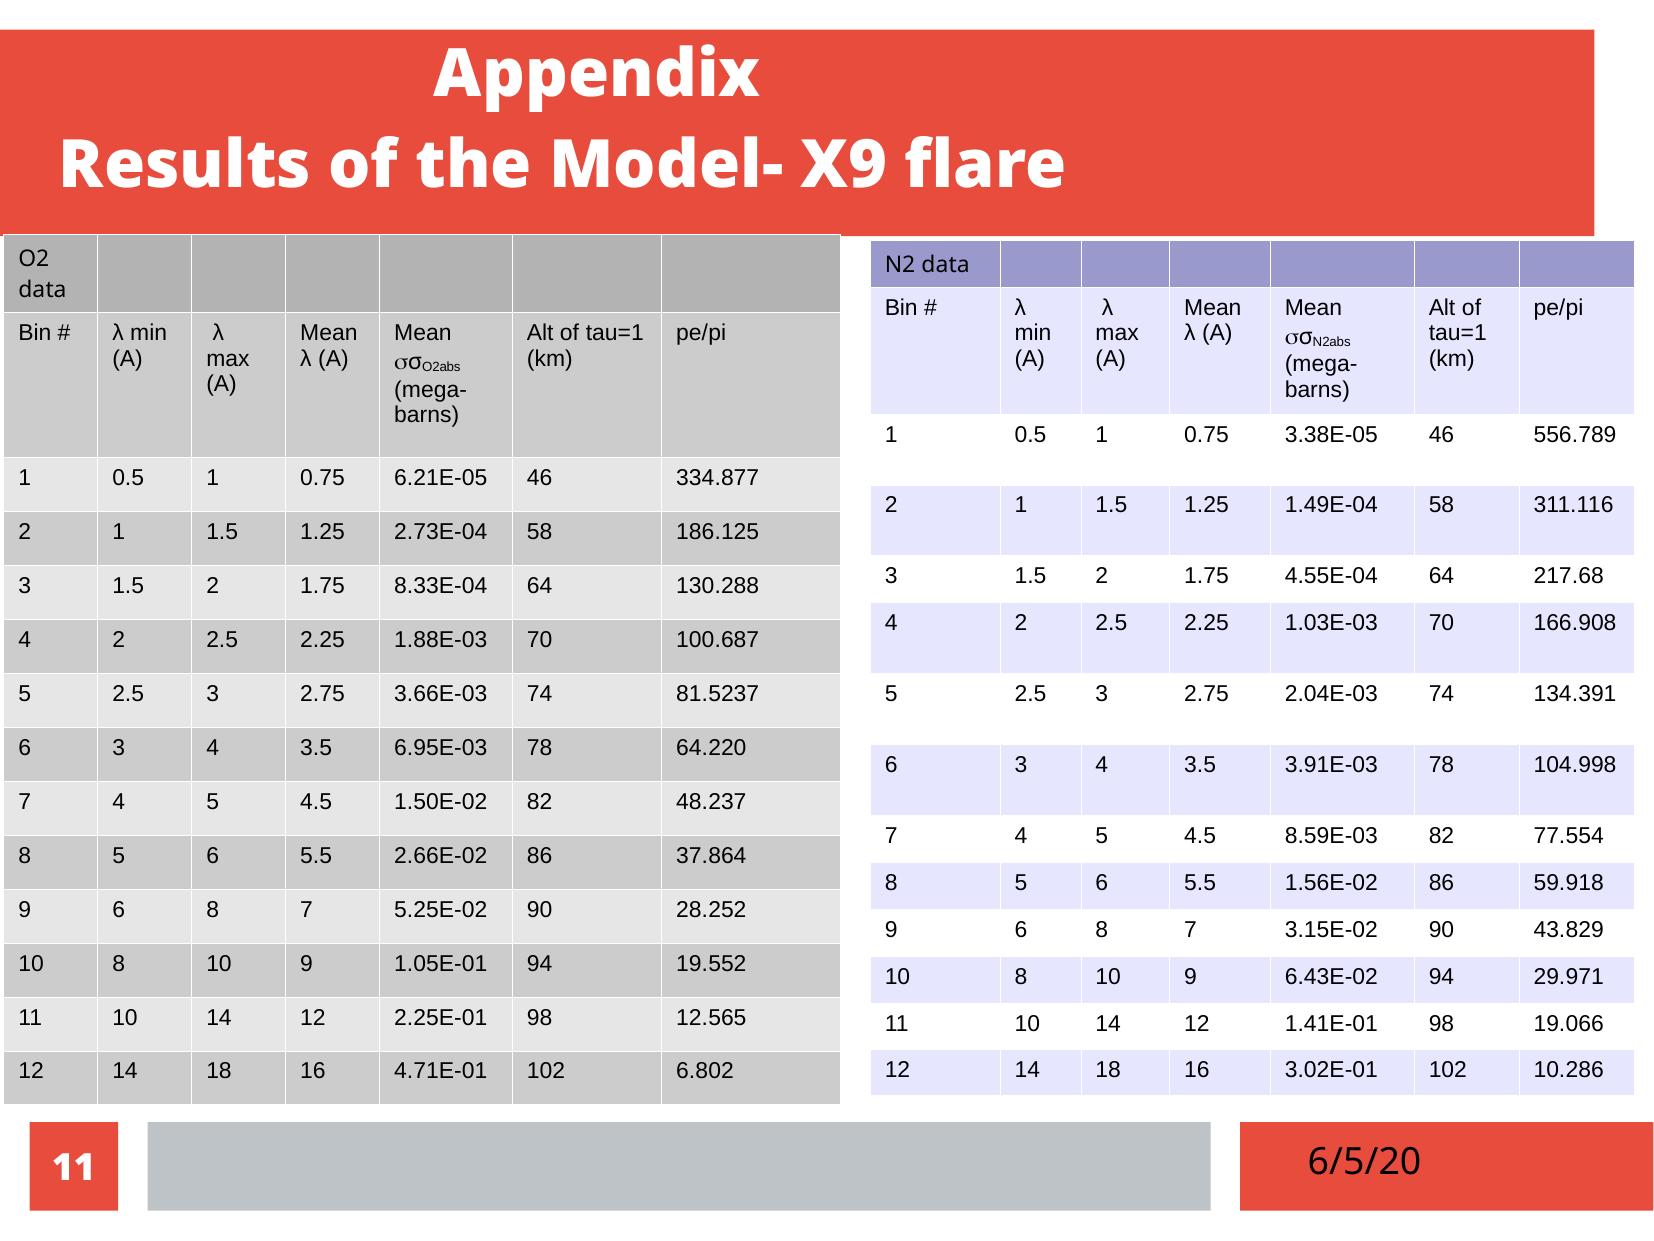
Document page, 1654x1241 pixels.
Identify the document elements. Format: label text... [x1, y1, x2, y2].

table_cell 1.75 [286, 566, 379, 619]
table_cell Bin # [871, 288, 1000, 414]
title Appendix Results of the Model- X9 flare [59, 59, 1595, 207]
table_cell 2 [1001, 603, 1081, 673]
table_cell 8.59E-03 [1271, 816, 1414, 862]
table_cell 16 [1170, 1050, 1270, 1095]
table_cell 82 [1415, 816, 1519, 862]
table_cell 6 [98, 890, 191, 943]
table_cell 2 [4, 512, 97, 565]
table_cell 104.998 [1520, 745, 1634, 815]
table_cell 4 [4, 620, 97, 673]
table_cell 12 [4, 1052, 97, 1104]
table_cell Mean σN2abs (mega-barns) [1271, 288, 1414, 414]
table_cell 10.286 [1520, 1050, 1634, 1095]
table_cell 12 [1170, 1004, 1270, 1049]
table_cell 1 [1001, 486, 1081, 555]
table_cell 10 [1001, 1004, 1081, 1049]
table_cell Mean λ (A) [286, 313, 379, 457]
table_cell 5 [1082, 816, 1169, 862]
table_cell 1.41E-01 [1271, 1004, 1414, 1049]
table_cell 48.237 [662, 782, 840, 835]
table_cell 3.91E-03 [1271, 745, 1414, 815]
table_cell 6.43E-02 [1271, 957, 1414, 1003]
table_cell 0.75 [286, 458, 379, 511]
table_cell 90 [1415, 910, 1519, 956]
table_cell 58 [1415, 486, 1519, 555]
table_cell 1.50E-02 [380, 782, 512, 835]
table_cell 1.5 [192, 512, 285, 565]
table_header [1271, 241, 1414, 287]
table_cell 78 [1415, 745, 1519, 815]
table_cell 5 [4, 674, 97, 727]
table_cell 1.49E-04 [1271, 486, 1414, 555]
table_cell 7 [1170, 910, 1270, 956]
table_cell 186.125 [662, 512, 840, 565]
table_cell 102 [1415, 1050, 1519, 1095]
table_cell 2 [871, 486, 1000, 555]
table_cell 4 [1082, 745, 1169, 815]
table_cell 46 [1415, 415, 1519, 485]
table_cell 3 [871, 556, 1000, 602]
table_cell 4 [98, 782, 191, 835]
table_cell 1.56E-02 [1271, 863, 1414, 909]
table_cell 14 [98, 1052, 191, 1104]
table_cell 0.5 [1001, 415, 1081, 485]
table_cell 3 [4, 566, 97, 619]
table_cell 0.5 [98, 458, 191, 511]
table_cell 2 [1082, 556, 1169, 602]
table_header [98, 235, 191, 312]
table_cell 3 [1082, 674, 1169, 744]
table_cell 556.789 [1520, 415, 1634, 485]
table_cell 78 [513, 728, 661, 781]
table_cell 4 [192, 728, 285, 781]
table_cell 7 [286, 890, 379, 943]
table_header [286, 235, 379, 312]
table_cell 12 [286, 998, 379, 1051]
table_cell 6 [4, 728, 97, 781]
table_cell 98 [1415, 1004, 1519, 1049]
table_cell 217.68 [1520, 556, 1634, 602]
table_cell 3.38E-05 [1271, 415, 1414, 485]
table_cell 6 [1082, 863, 1169, 909]
table_cell 64 [513, 566, 661, 619]
table_header [1415, 241, 1519, 287]
table_cell 11 [871, 1004, 1000, 1049]
table_cell 6 [871, 745, 1000, 815]
table_cell 14 [1082, 1004, 1169, 1049]
table_cell 100.687 [662, 620, 840, 673]
table_cell 9 [871, 910, 1000, 956]
table_cell 1 [98, 512, 191, 565]
table_header [1520, 241, 1634, 287]
table_cell 3 [1001, 745, 1081, 815]
table_cell 74 [1415, 674, 1519, 744]
table_cell 3 [98, 728, 191, 781]
table_cell 82 [513, 782, 661, 835]
table_cell 8 [98, 944, 191, 997]
table_cell 4.55E-04 [1271, 556, 1414, 602]
table_cell 1.05E-01 [380, 944, 512, 997]
table_cell 311.116 [1520, 486, 1634, 555]
table_header [1170, 241, 1270, 287]
table_cell 1.75 [1170, 556, 1270, 602]
table_cell 43.829 [1520, 910, 1634, 956]
table_cell 7 [4, 782, 97, 835]
table_cell Mean σO2abs (mega-barns) [380, 313, 512, 457]
table_cell 59.918 [1520, 863, 1634, 909]
table_cell 166.908 [1520, 603, 1634, 673]
table_cell 1.5 [1001, 556, 1081, 602]
table_header O2 data [4, 235, 97, 312]
table_cell 130.288 [662, 566, 840, 619]
table_cell 16 [286, 1052, 379, 1104]
table_cell 3.66E-03 [380, 674, 512, 727]
table_cell 8 [1001, 957, 1081, 1003]
table_cell 18 [192, 1052, 285, 1104]
table_cell 7 [871, 816, 1000, 862]
table_header [662, 235, 840, 312]
table_cell 5 [871, 674, 1000, 744]
table_header N2 data [871, 241, 1000, 287]
table_cell 1 [871, 415, 1000, 485]
table_header [192, 235, 285, 312]
table_cell pe/pi [1520, 288, 1634, 414]
table_cell 2.25 [1170, 603, 1270, 673]
table_cell 1.5 [98, 566, 191, 619]
table_cell λ max (A) [1082, 288, 1169, 414]
table_cell 5.5 [1170, 863, 1270, 909]
table_cell 10 [98, 998, 191, 1051]
table_cell 11 [4, 998, 97, 1051]
table_cell 5.25E-02 [380, 890, 512, 943]
table_cell 1 [4, 458, 97, 511]
table_cell 2.25E-01 [380, 998, 512, 1051]
table_cell 90 [513, 890, 661, 943]
table_cell 1.88E-03 [380, 620, 512, 673]
table_cell 46 [513, 458, 661, 511]
table_cell λ min (A) [1001, 288, 1081, 414]
table_cell Alt of tau=1 (km) [513, 313, 661, 457]
table_cell 70 [1415, 603, 1519, 673]
table_cell 2.5 [192, 620, 285, 673]
table_cell 12 [871, 1050, 1000, 1095]
table_cell 8 [4, 836, 97, 889]
table_cell 8 [871, 863, 1000, 909]
table_cell 6.95E-03 [380, 728, 512, 781]
table_cell 29.971 [1520, 957, 1634, 1003]
table_cell 4 [871, 603, 1000, 673]
table_header [1082, 241, 1169, 287]
table_cell Bin # [4, 313, 97, 457]
table_cell 5.5 [286, 836, 379, 889]
table_cell 10 [1082, 957, 1169, 1003]
table_cell 2.5 [1082, 603, 1169, 673]
table_cell 4 [1001, 816, 1081, 862]
table_cell 6.802 [662, 1052, 840, 1104]
table_cell 102 [513, 1052, 661, 1104]
table_cell 94 [513, 944, 661, 997]
table_cell 8 [1082, 910, 1169, 956]
table_header [380, 235, 512, 312]
table_cell 1.25 [1170, 486, 1270, 555]
table_cell 2.66E-02 [380, 836, 512, 889]
table_cell 6 [192, 836, 285, 889]
table_cell λ max (A) [192, 313, 285, 457]
table_cell 9 [1170, 957, 1270, 1003]
table_cell 81.5237 [662, 674, 840, 727]
table_cell 1.03E-03 [1271, 603, 1414, 673]
table_header [513, 235, 661, 312]
text_box 6/5/20 [1293, 1126, 1486, 1186]
table_cell Mean λ (A) [1170, 288, 1270, 414]
table_cell 0.75 [1170, 415, 1270, 485]
table_cell 64 [1415, 556, 1519, 602]
table_cell 2.75 [286, 674, 379, 727]
table_cell 64.220 [662, 728, 840, 781]
table_cell λ min (A) [98, 313, 191, 457]
table_cell 2.04E-03 [1271, 674, 1414, 744]
table_cell 3.15E-02 [1271, 910, 1414, 956]
table_cell 1.5 [1082, 486, 1169, 555]
table_cell 334.877 [662, 458, 840, 511]
table_cell 8.33E-04 [380, 566, 512, 619]
table_cell 1 [192, 458, 285, 511]
table_cell 2.75 [1170, 674, 1270, 744]
table_cell 86 [1415, 863, 1519, 909]
table_cell 10 [871, 957, 1000, 1003]
table_cell 18 [1082, 1050, 1169, 1095]
table_cell 98 [513, 998, 661, 1051]
table_cell 6 [1001, 910, 1081, 956]
table_cell 58 [513, 512, 661, 565]
table_cell 14 [192, 998, 285, 1051]
table_cell 2 [98, 620, 191, 673]
table_cell 4.71E-01 [380, 1052, 512, 1104]
table_cell 5 [192, 782, 285, 835]
table_cell 3.5 [1170, 745, 1270, 815]
table_cell 19.066 [1520, 1004, 1634, 1049]
table_cell 6.21E-05 [380, 458, 512, 511]
table_cell 9 [4, 890, 97, 943]
table_cell 86 [513, 836, 661, 889]
table_cell 3.5 [286, 728, 379, 781]
table_cell 12.565 [662, 998, 840, 1051]
table_cell 2.5 [1001, 674, 1081, 744]
table_cell 37.864 [662, 836, 840, 889]
table_cell 3.02E-01 [1271, 1050, 1414, 1095]
table_cell 10 [4, 944, 97, 997]
table_cell 134.391 [1520, 674, 1634, 744]
table_cell 8 [192, 890, 285, 943]
table_cell 74 [513, 674, 661, 727]
table_cell 19.552 [662, 944, 840, 997]
table_cell 70 [513, 620, 661, 673]
table_cell 1 [1082, 415, 1169, 485]
table_cell 3 [192, 674, 285, 727]
table_cell 2.73E-04 [380, 512, 512, 565]
table_header [1001, 241, 1081, 287]
table_cell 10 [192, 944, 285, 997]
table_cell 5 [1001, 863, 1081, 909]
table_cell Alt of tau=1 (km) [1415, 288, 1519, 414]
table_cell 2 [192, 566, 285, 619]
table_cell 77.554 [1520, 816, 1634, 862]
table_cell 2.25 [286, 620, 379, 673]
table_cell 4.5 [286, 782, 379, 835]
table_cell 9 [286, 944, 379, 997]
table_cell 94 [1415, 957, 1519, 1003]
table_cell 2.5 [98, 674, 191, 727]
table_cell 14 [1001, 1050, 1081, 1095]
table_cell pe/pi [662, 313, 840, 457]
table_cell 28.252 [662, 890, 840, 943]
table_cell 4.5 [1170, 816, 1270, 862]
table_cell 1.25 [286, 512, 379, 565]
table_cell 5 [98, 836, 191, 889]
